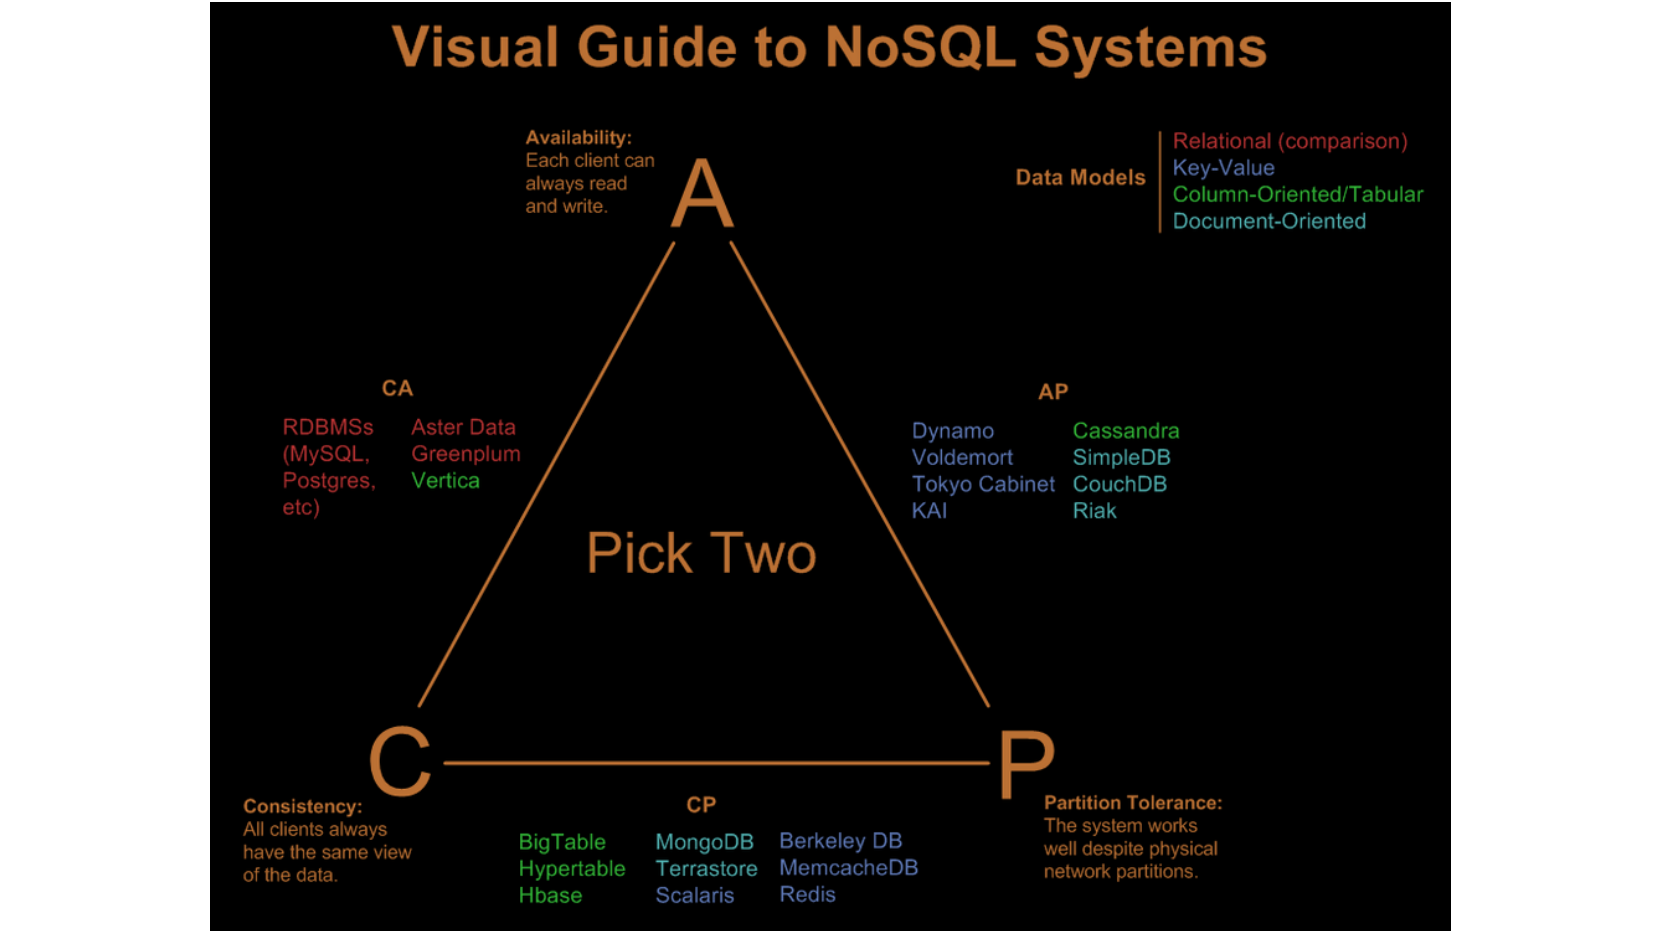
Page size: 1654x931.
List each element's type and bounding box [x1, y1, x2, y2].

picture [210, 2, 1451, 931]
